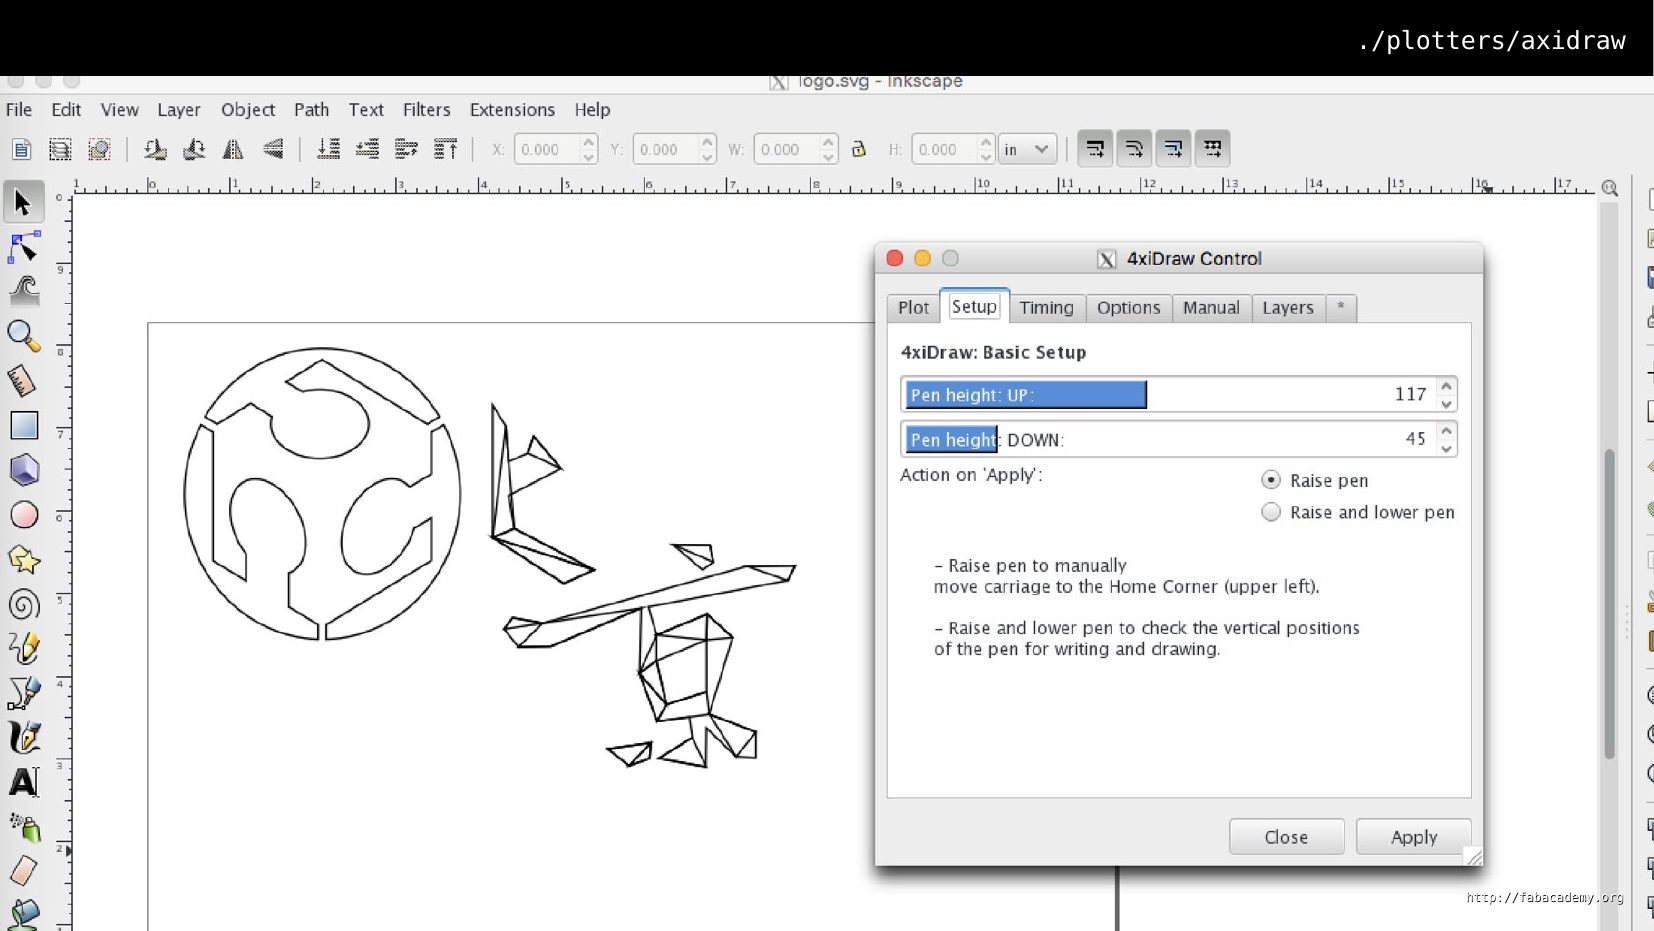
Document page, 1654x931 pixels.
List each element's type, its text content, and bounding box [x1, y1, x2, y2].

text_box http://fabacademy.org [15, 882, 1639, 918]
picture [0, 76, 1654, 931]
text_box ./plotters/axidraw [15, 18, 1641, 67]
